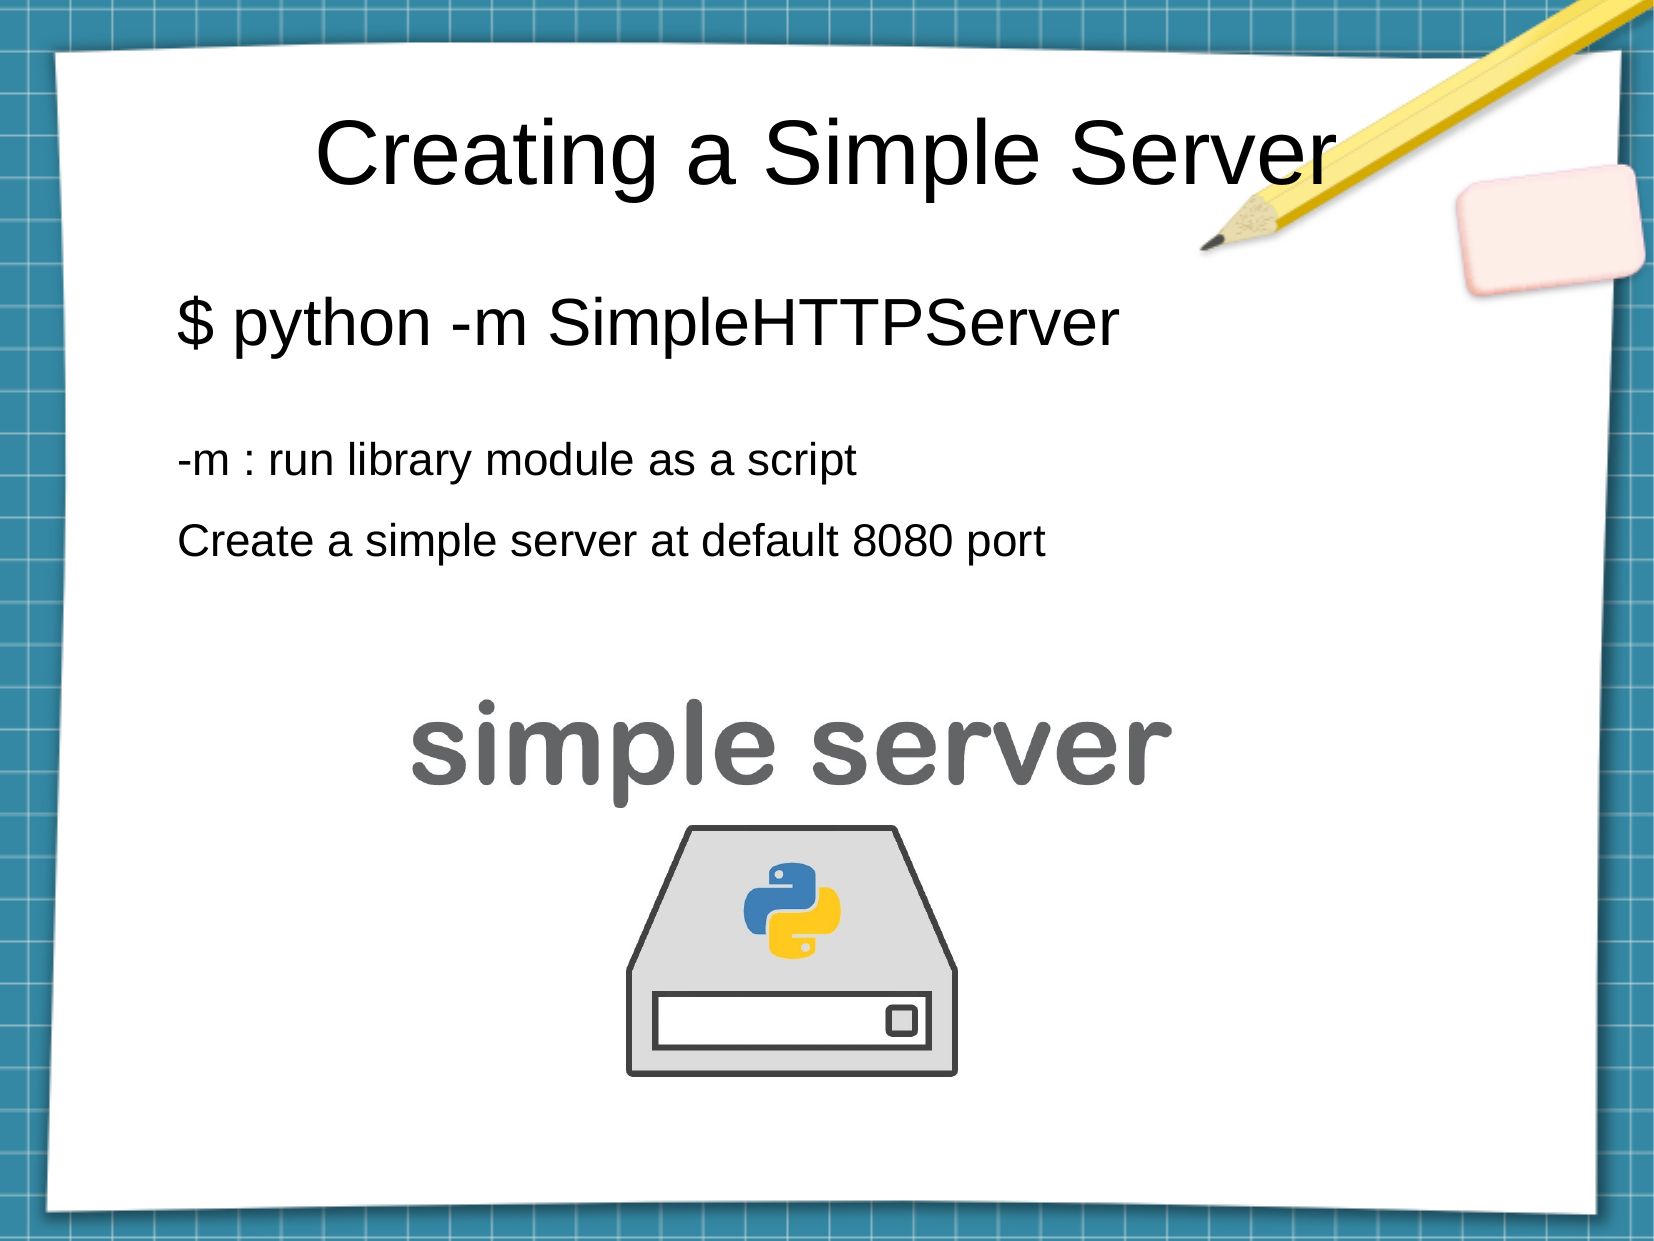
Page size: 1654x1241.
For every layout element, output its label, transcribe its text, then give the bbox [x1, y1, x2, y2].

title Creating a Simple Server [82, 49, 1571, 257]
list $ python -m SimpleHTTPServer -m : run library module as a script Create a simple server at default 8080 port [106, 284, 1595, 1004]
picture [0, 0, 1654, 1241]
